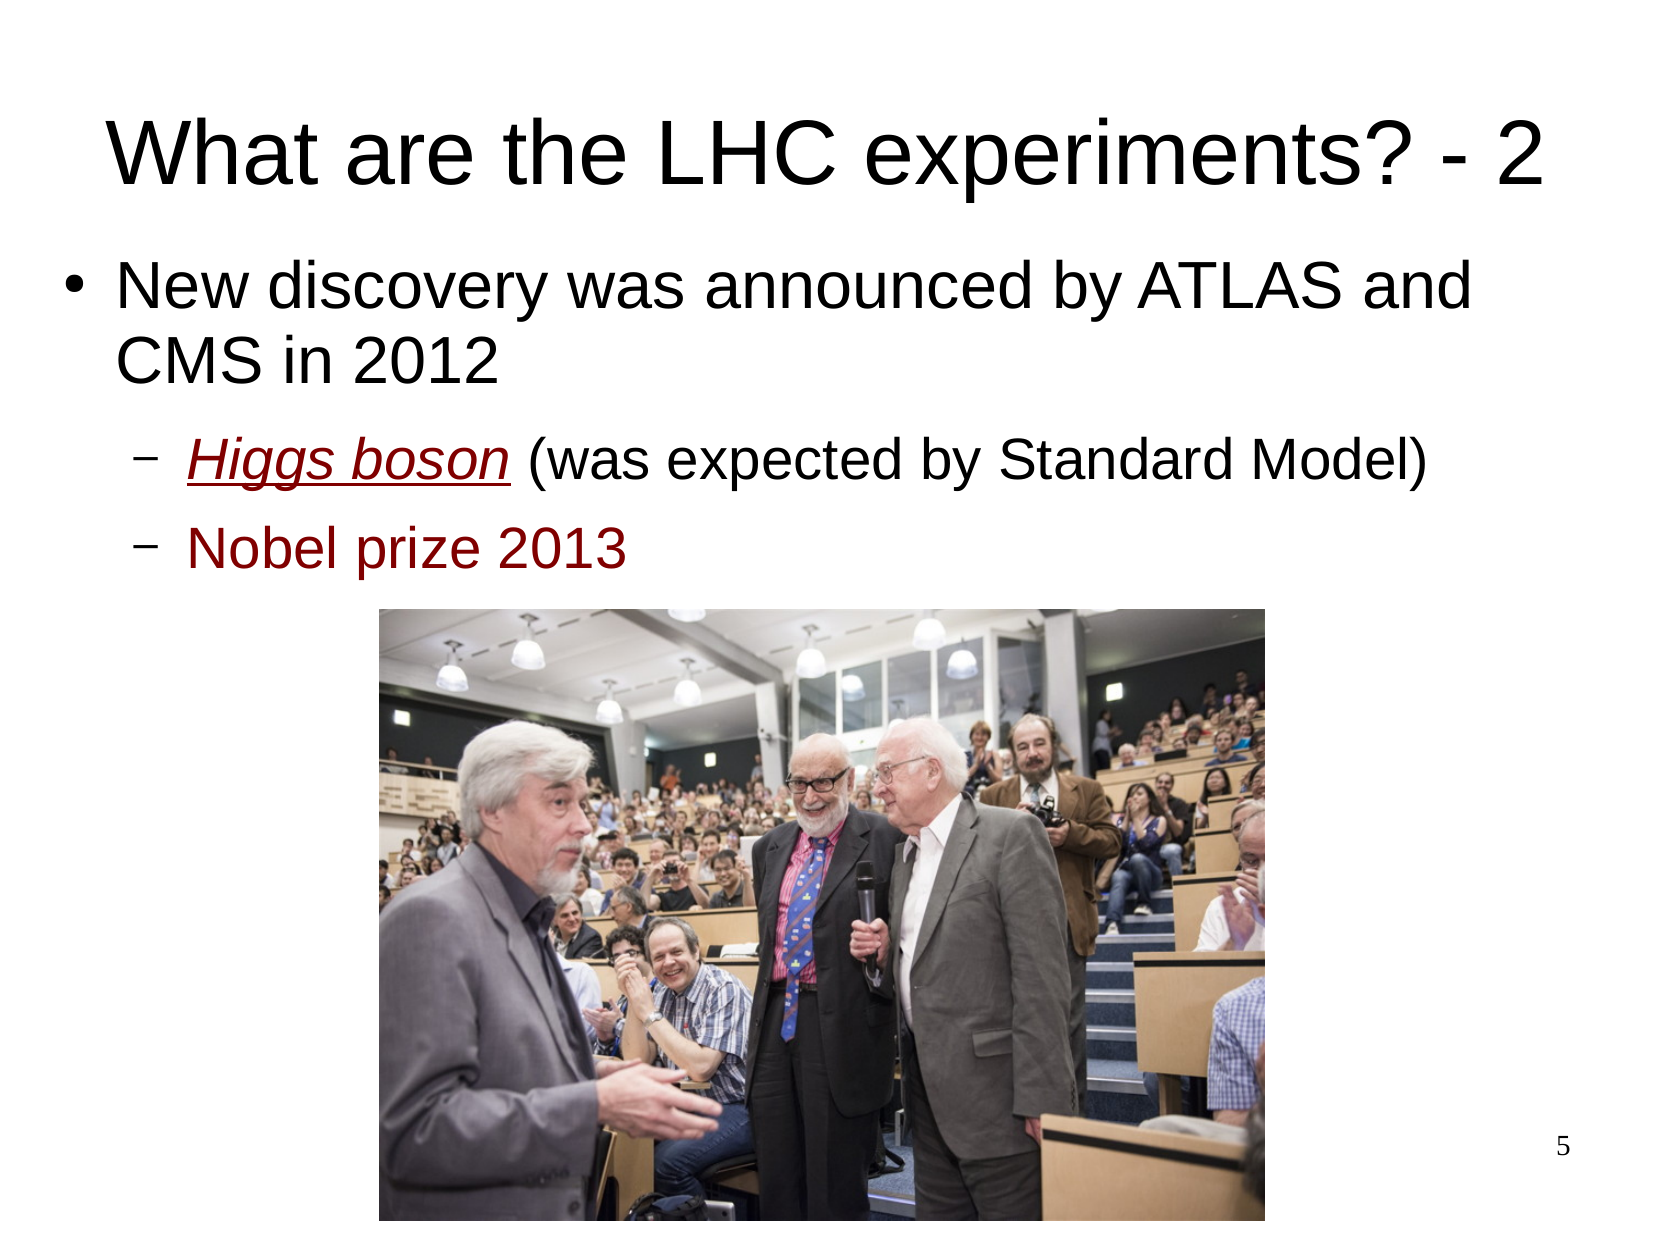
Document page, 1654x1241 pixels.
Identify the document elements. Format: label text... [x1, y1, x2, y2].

list New discovery was announced by ATLAS and CMS in 2012 Higgs boson (was expected by Standard Model) Nobel prize 2013 [45, 248, 1606, 968]
title What are the LHC experiments? - 2 [82, 49, 1571, 248]
picture [379, 609, 1265, 1221]
